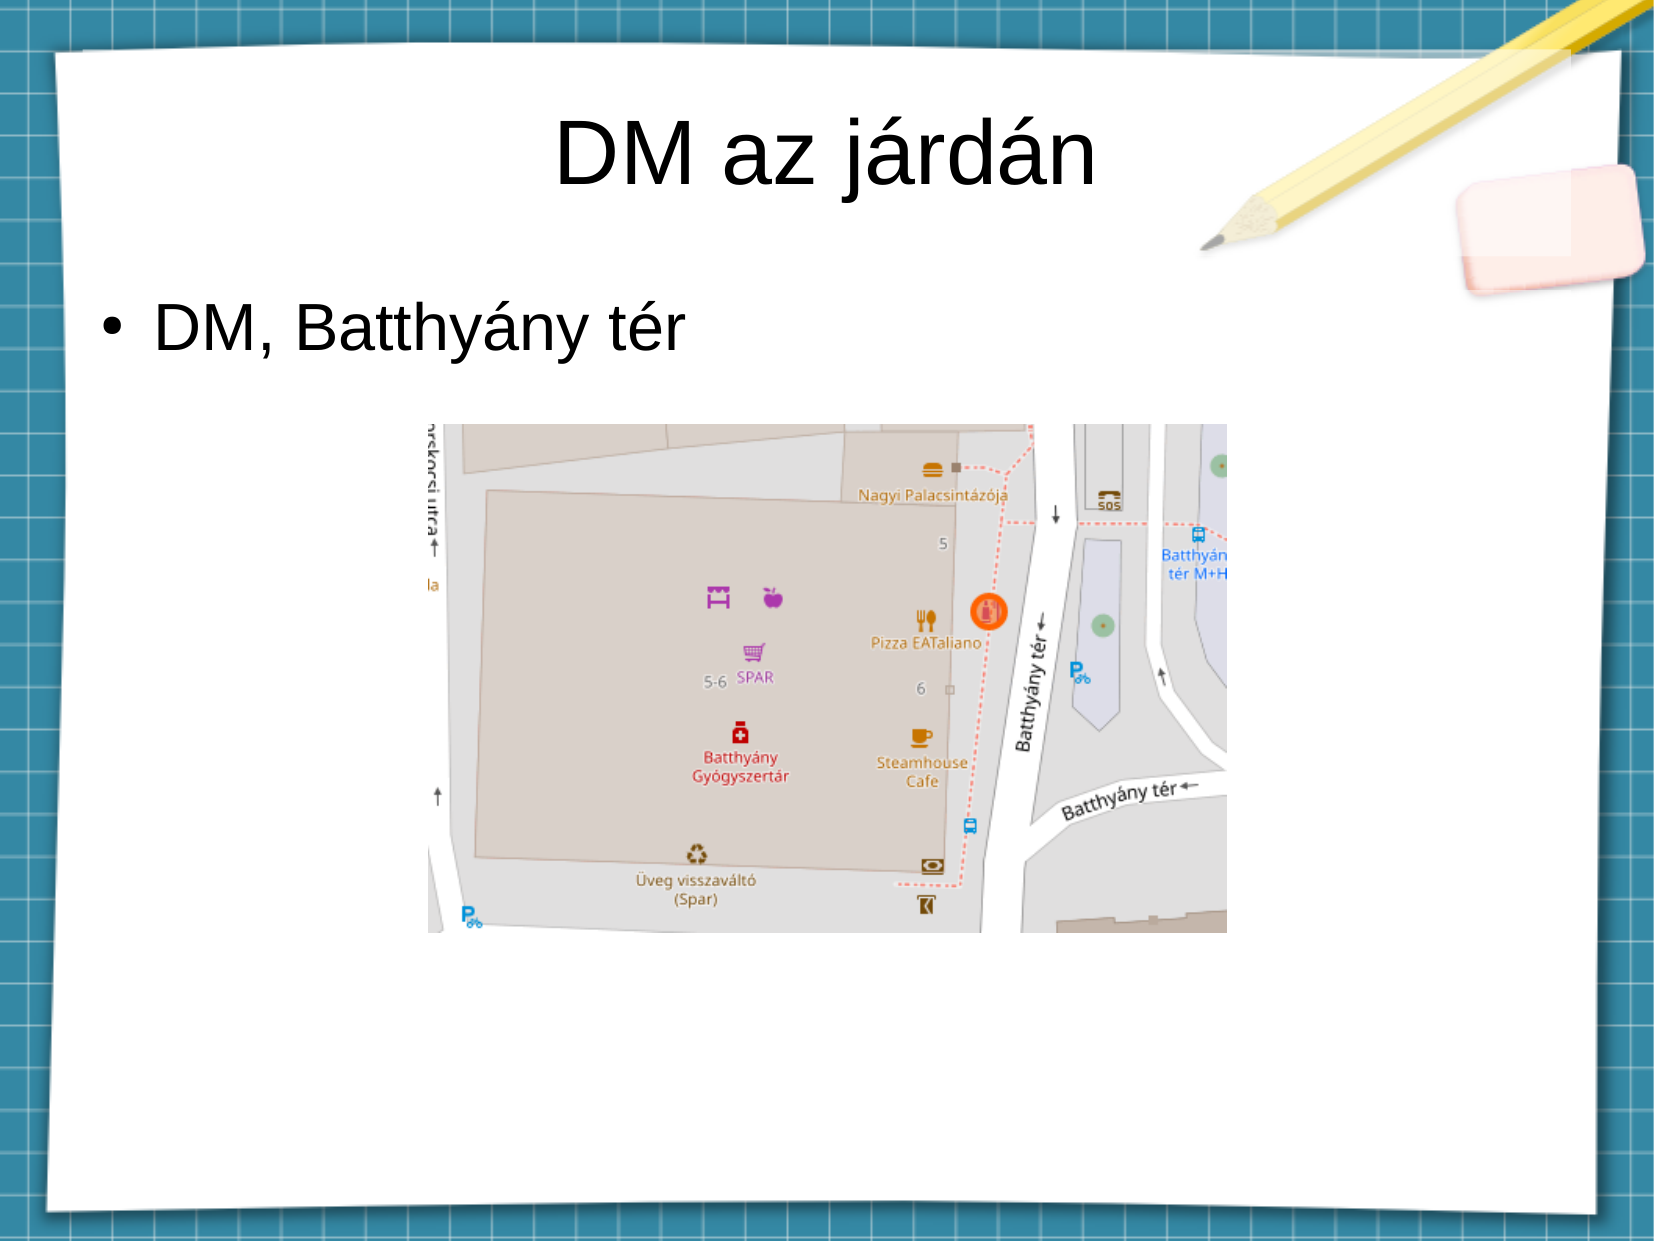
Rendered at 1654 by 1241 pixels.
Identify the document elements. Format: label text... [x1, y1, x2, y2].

title DM az járdán [82, 49, 1571, 257]
picture [0, 0, 1654, 1241]
list DM, Batthyány tér [82, 290, 1571, 1010]
